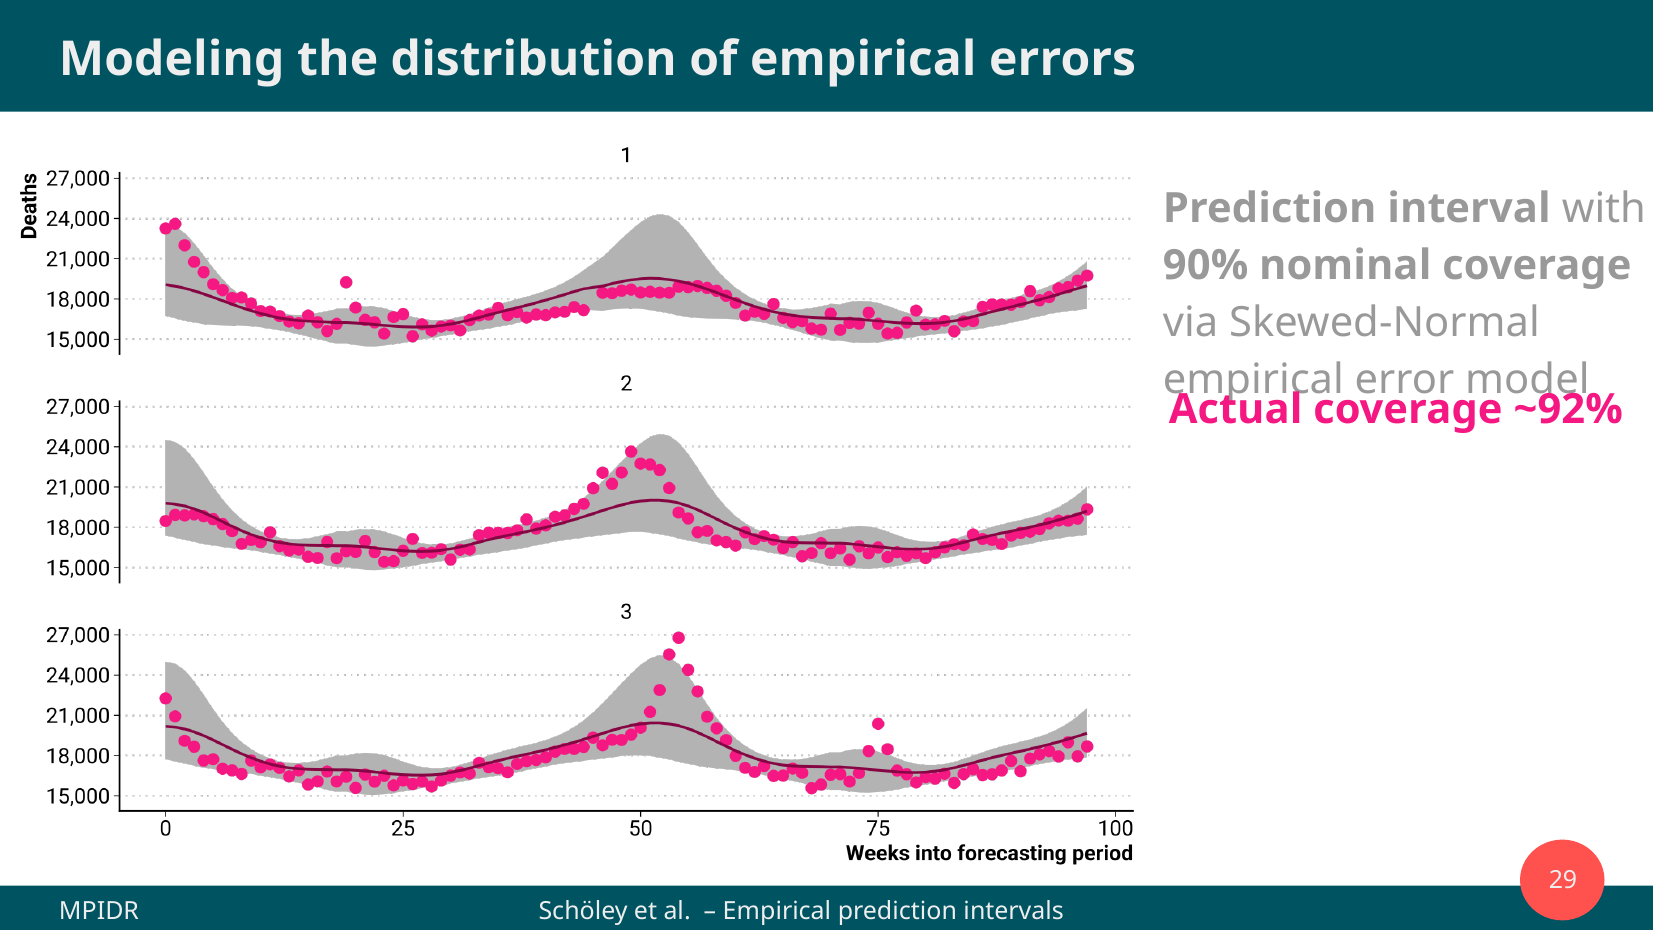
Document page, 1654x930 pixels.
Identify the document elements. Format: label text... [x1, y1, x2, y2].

text_box Prediction interval with 90% nominal coverage via Skewed-Normal empirical error model [1148, 170, 1611, 431]
text_box Actual coverage ~92% [1154, 371, 1604, 485]
picture [10, 127, 1143, 875]
title Modeling the distribution of empirical errors [58, 0, 1594, 117]
